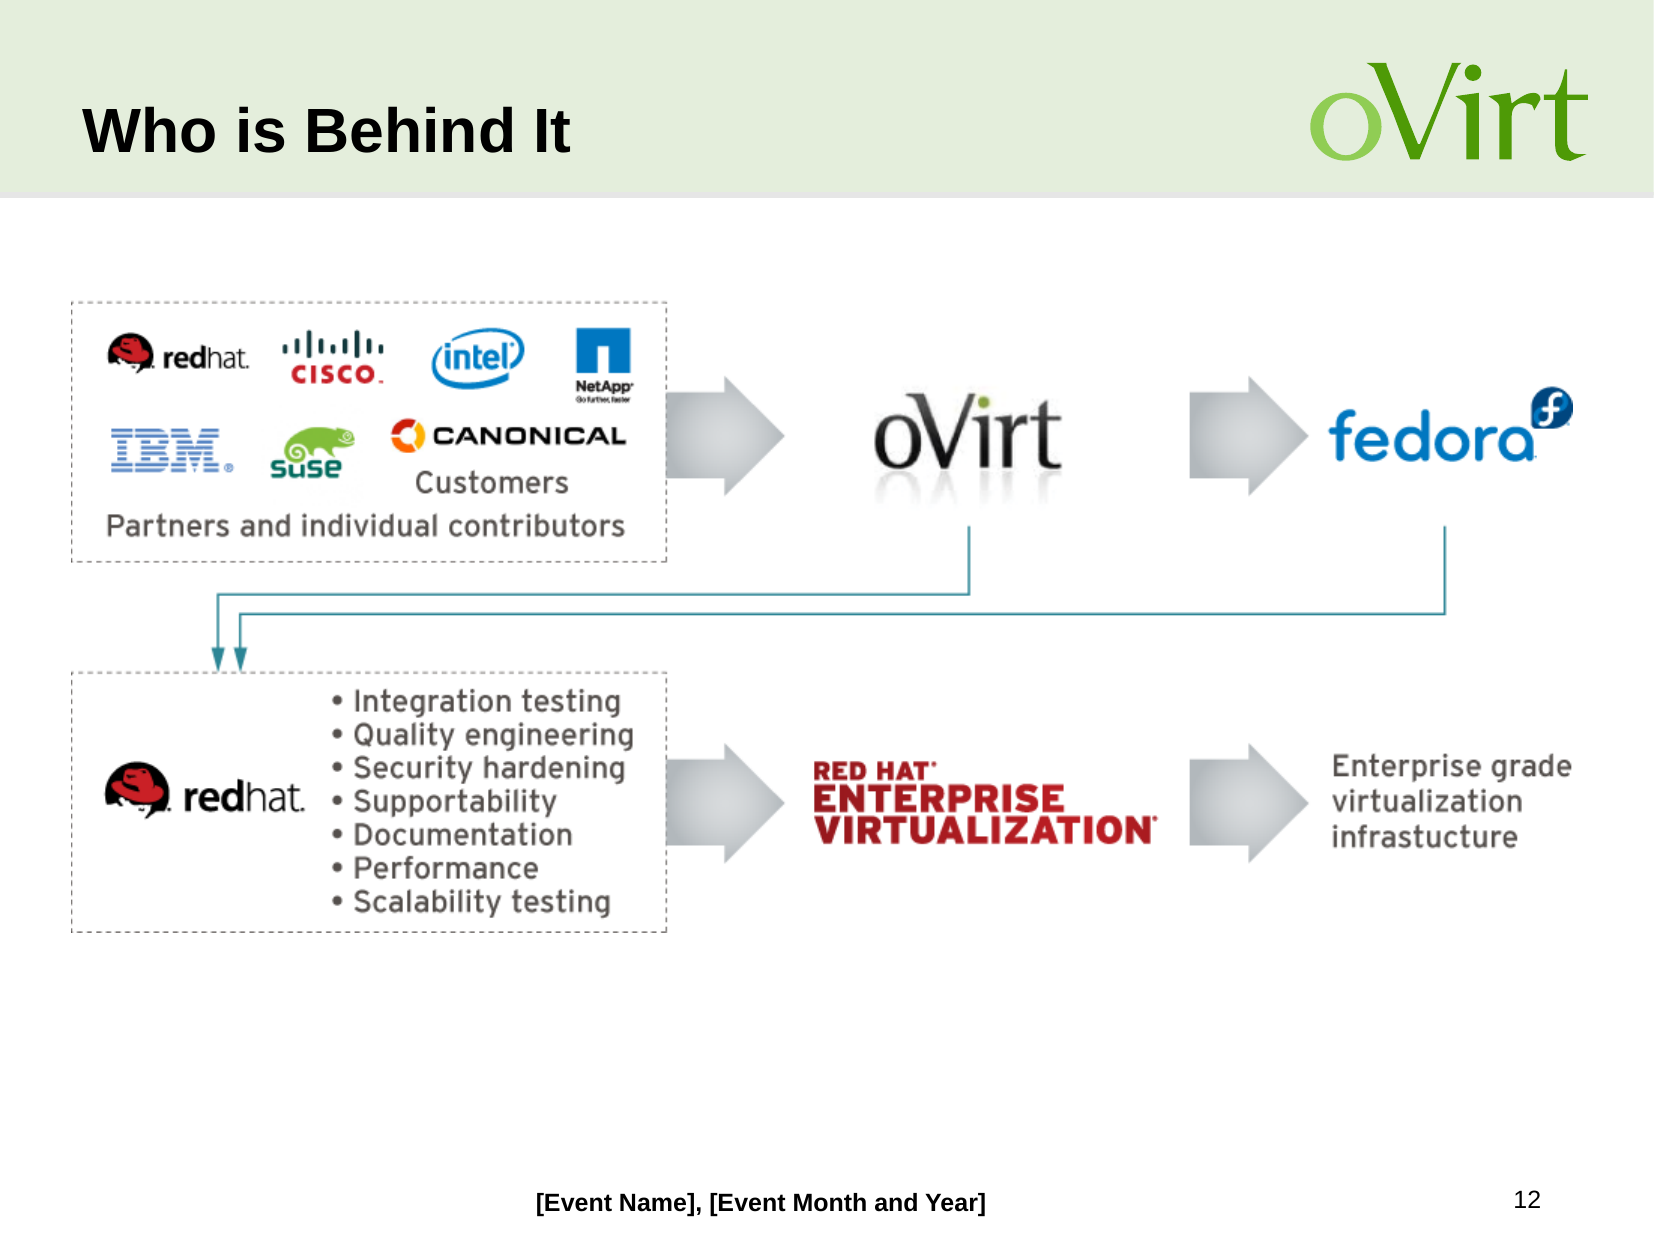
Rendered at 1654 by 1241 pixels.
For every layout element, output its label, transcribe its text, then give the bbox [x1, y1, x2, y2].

title Who is Behind It [82, 37, 1571, 226]
picture [71, 298, 1573, 933]
